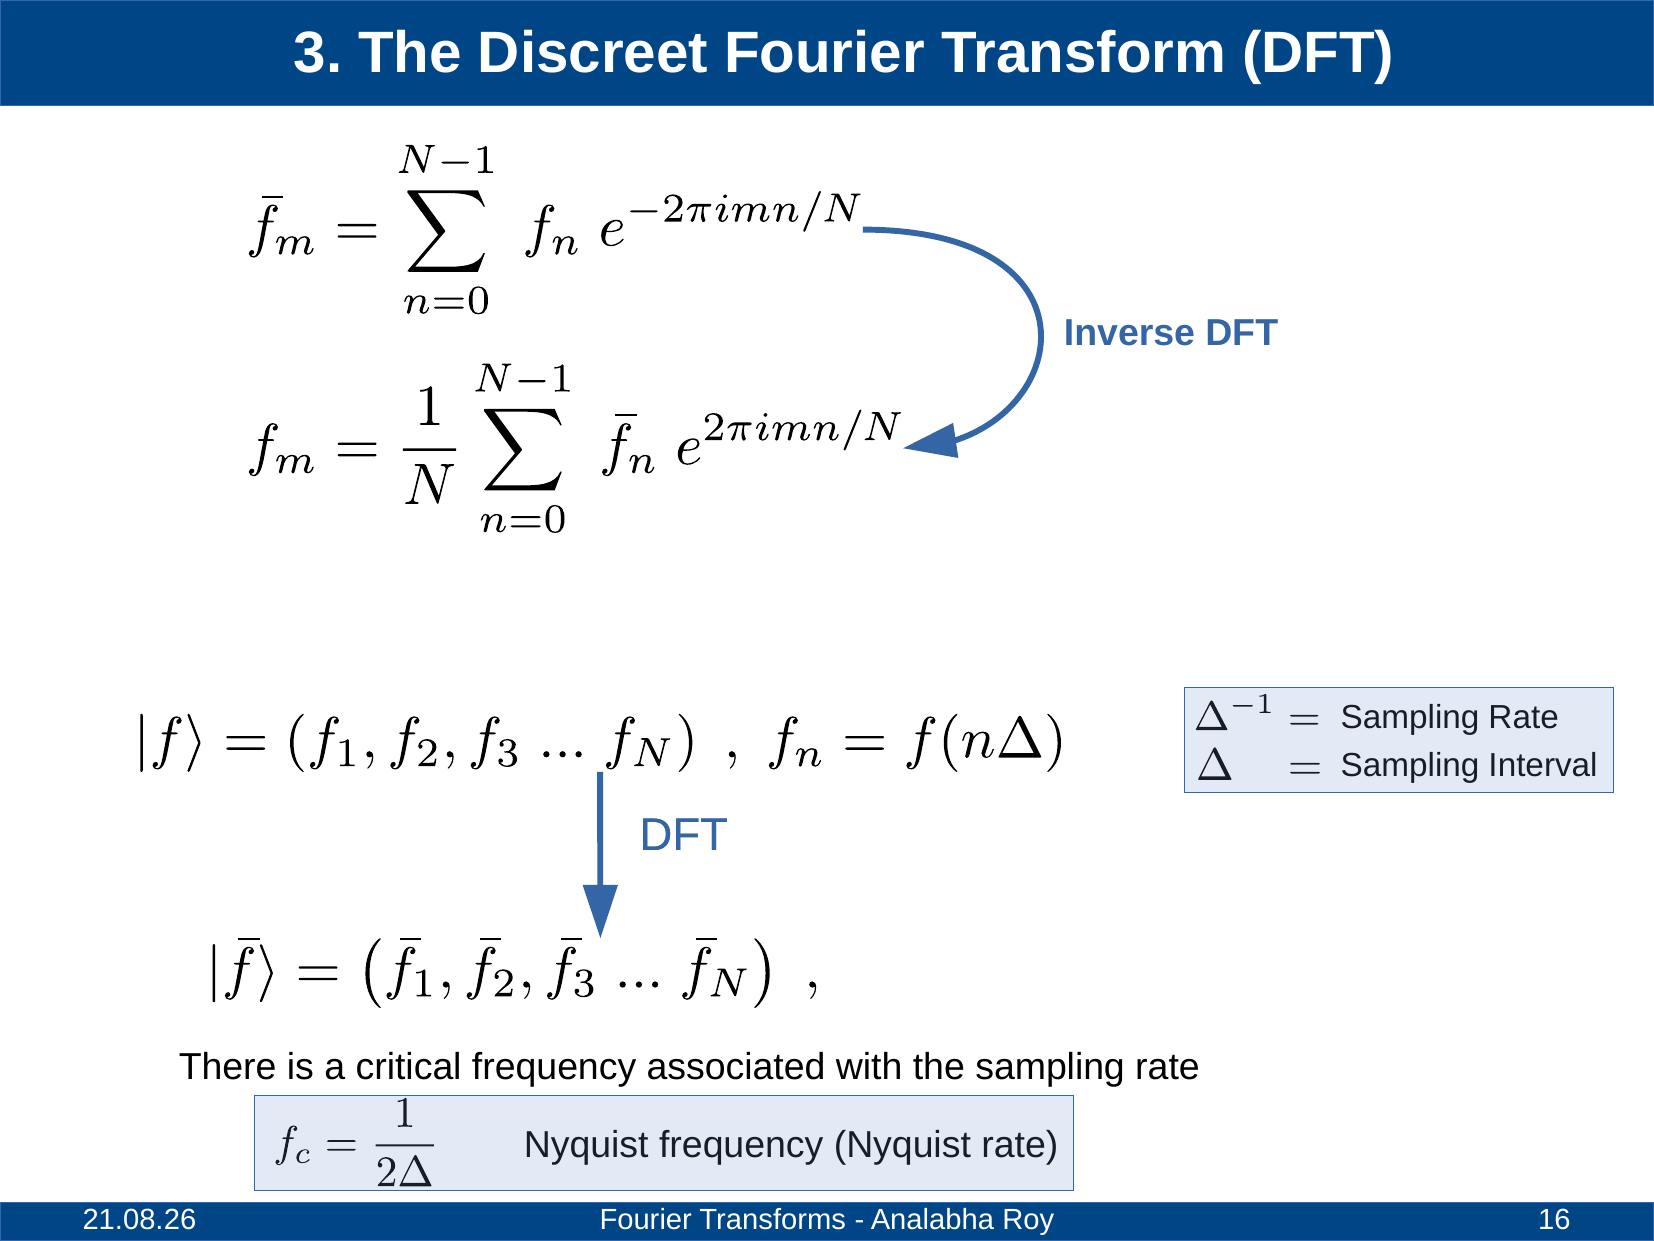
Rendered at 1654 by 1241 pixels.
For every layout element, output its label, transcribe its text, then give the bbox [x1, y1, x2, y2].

title 3. The Discreet Fourier Transform (DFT) [0, 0, 1654, 106]
text_box Inverse DFT [1049, 303, 1294, 361]
text_box [245, 363, 904, 533]
text_box [245, 144, 863, 315]
text_box [133, 713, 1067, 772]
text_box [1184, 687, 1614, 793]
text_box [254, 1095, 1074, 1191]
text_box DFT [624, 801, 775, 889]
text_box There is a critical frequency associated with the sampling rate [163, 1038, 1561, 1125]
text_box [205, 938, 821, 1009]
